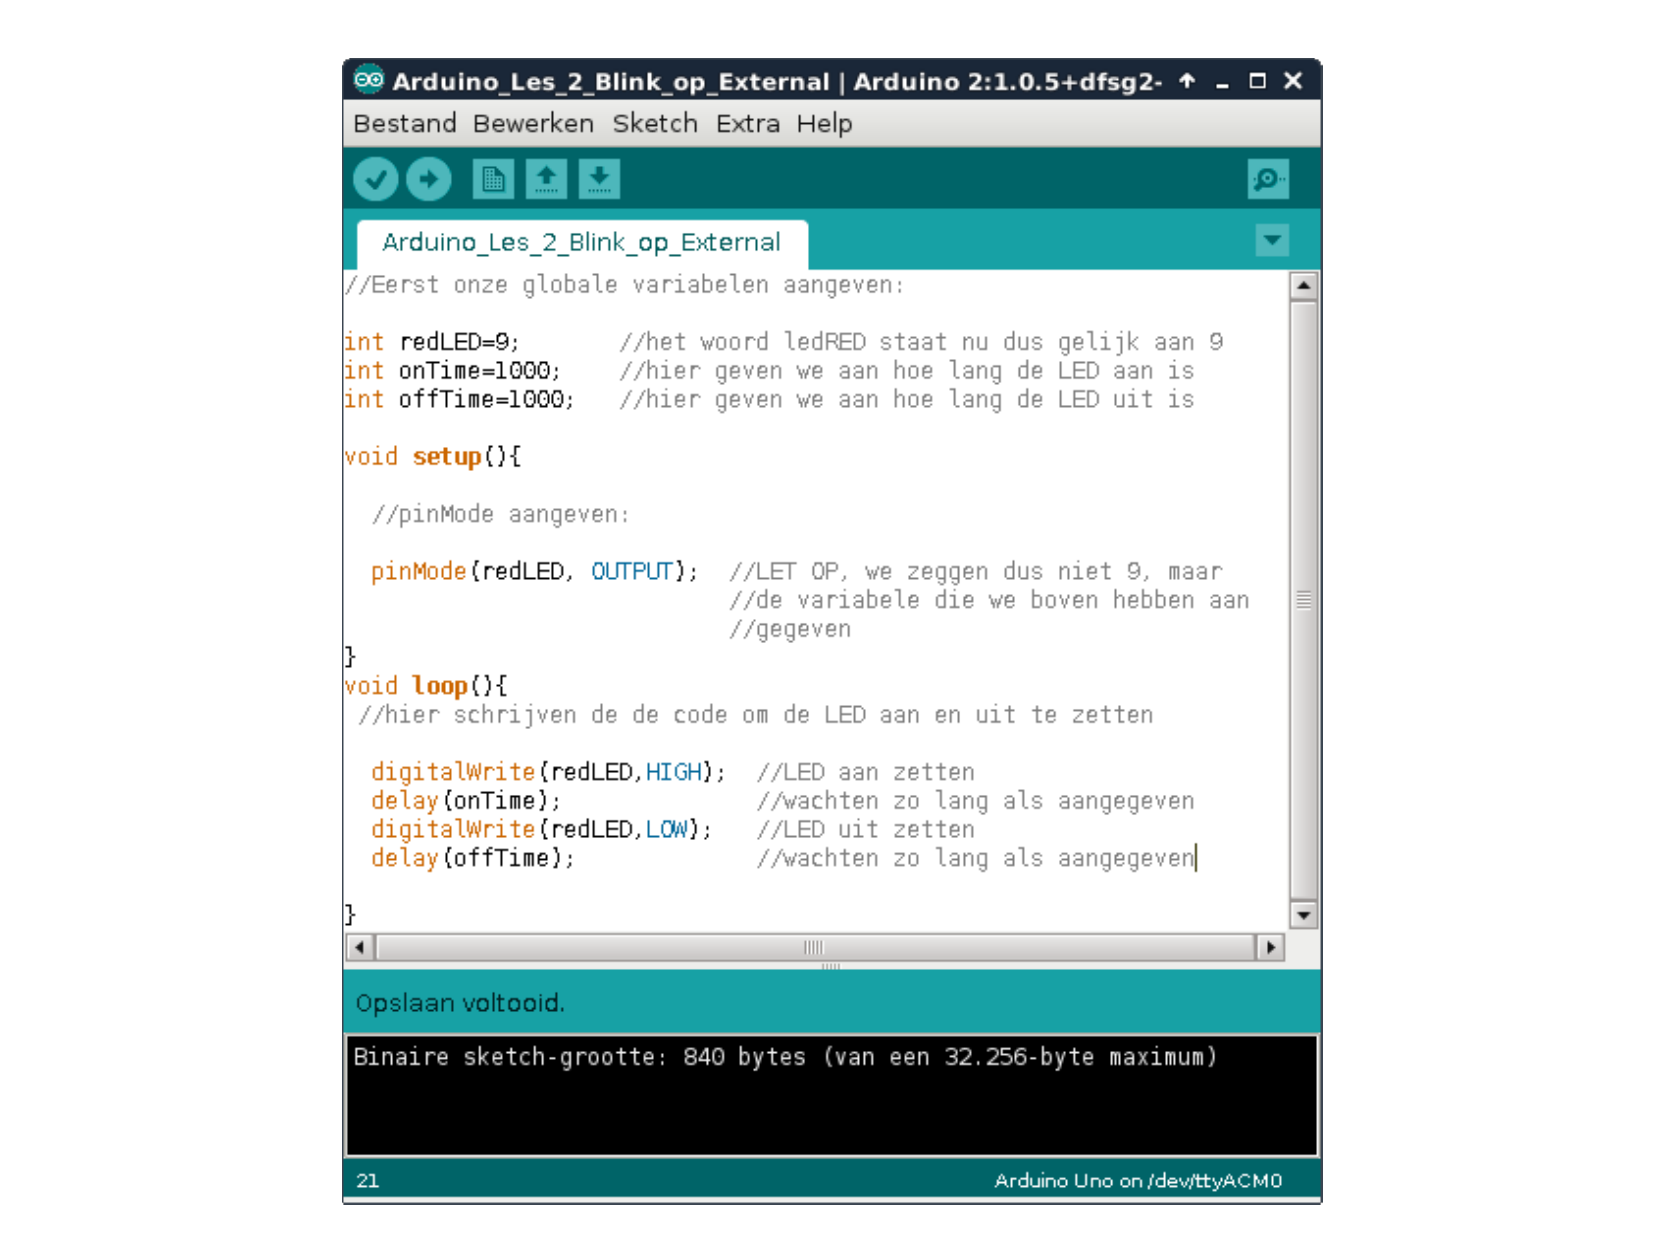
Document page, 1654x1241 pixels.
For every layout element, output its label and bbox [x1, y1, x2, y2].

picture [342, 58, 1323, 1205]
